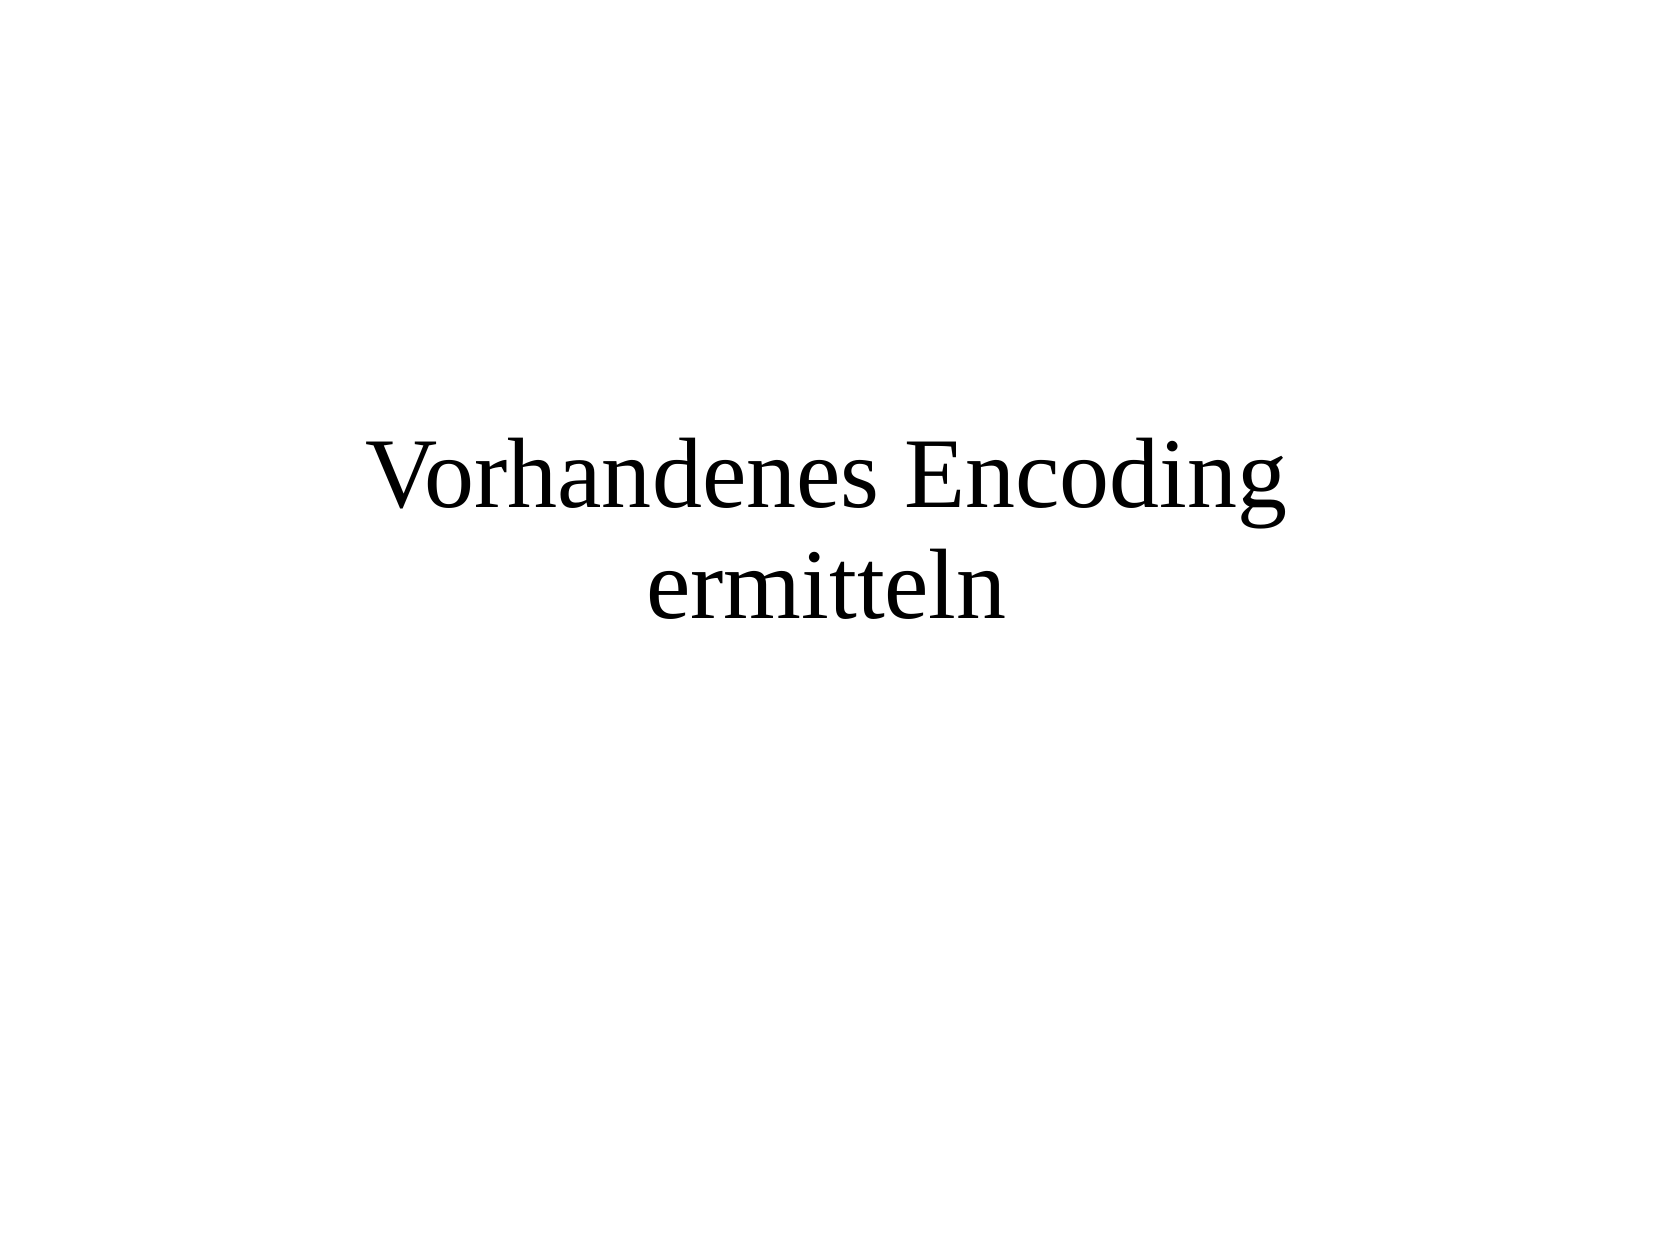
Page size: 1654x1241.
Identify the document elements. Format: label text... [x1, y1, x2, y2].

subtitle Vorhandenes Encoding ermitteln [82, 49, 1571, 1010]
